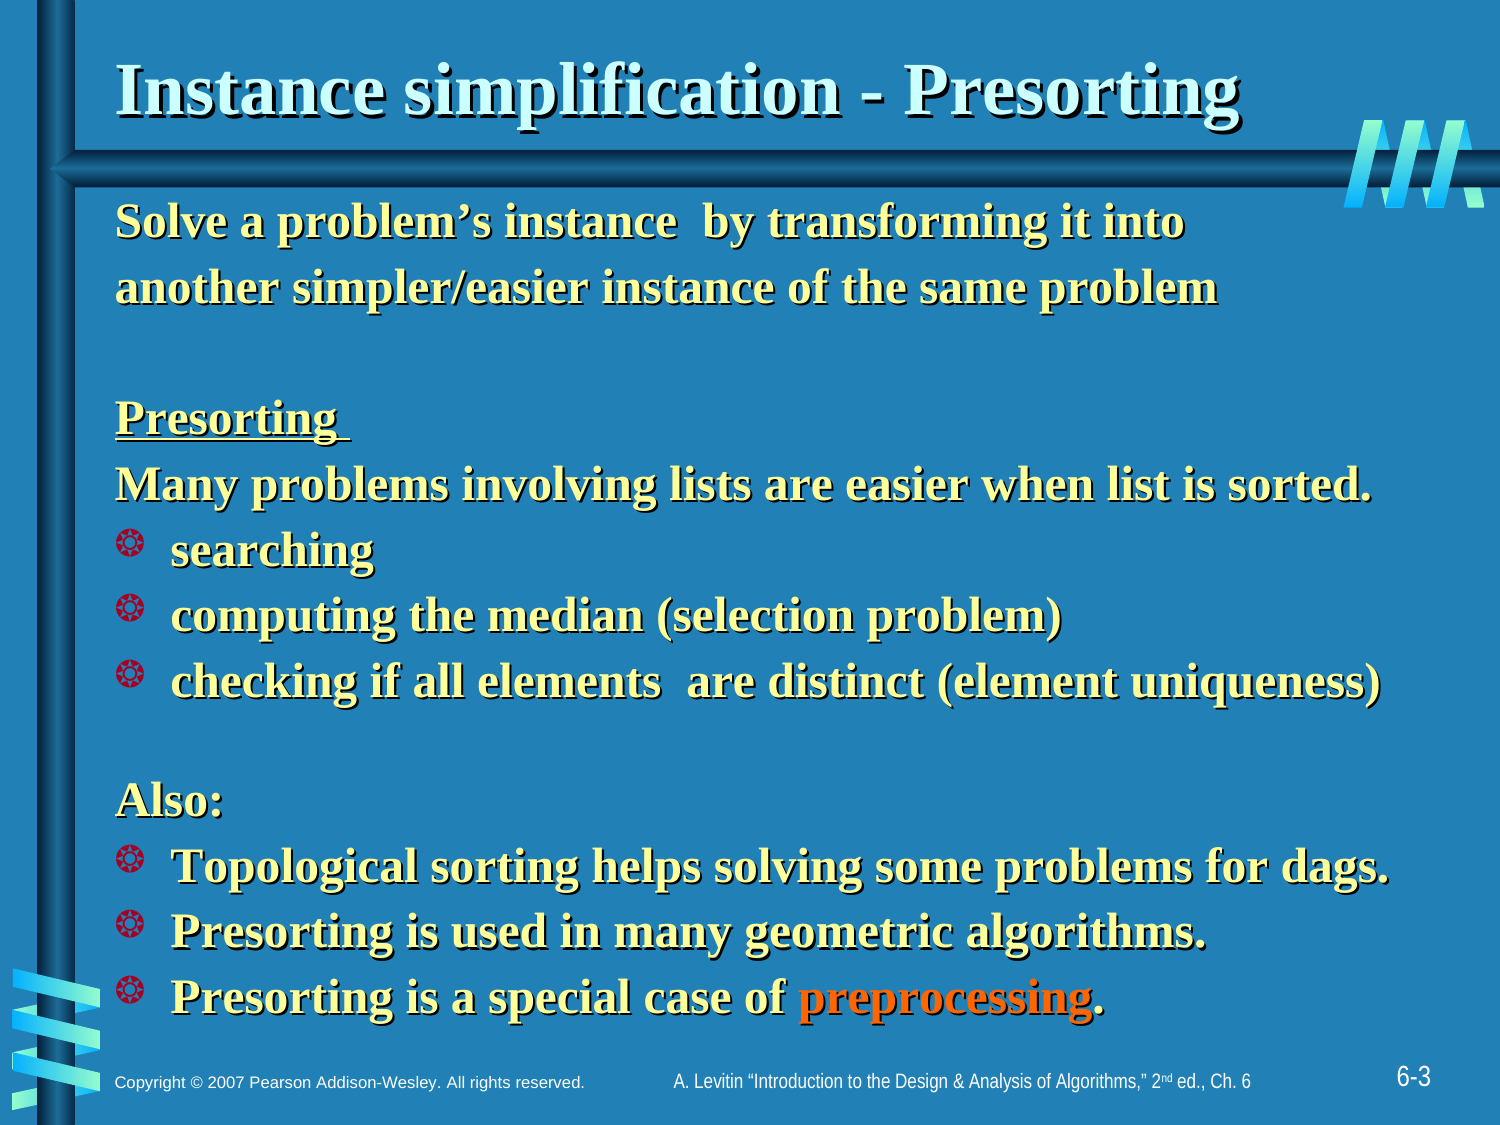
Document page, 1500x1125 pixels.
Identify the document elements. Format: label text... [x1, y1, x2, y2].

title Instance simplification - Presorting [99, 24, 1345, 138]
list Solve a problem’s instance by transforming it into another simpler/easier instance of the same problem Presorting Many problems involving lists are easier when list is sorted. searching computing the median (selection problem) checking if all elements are distinct (element uniqueness) Also: Topological sorting helps solving some problems for dags. Presorting is used in many geometric algorithms. Presorting is a special case of preprocessing. [99, 187, 1500, 1038]
